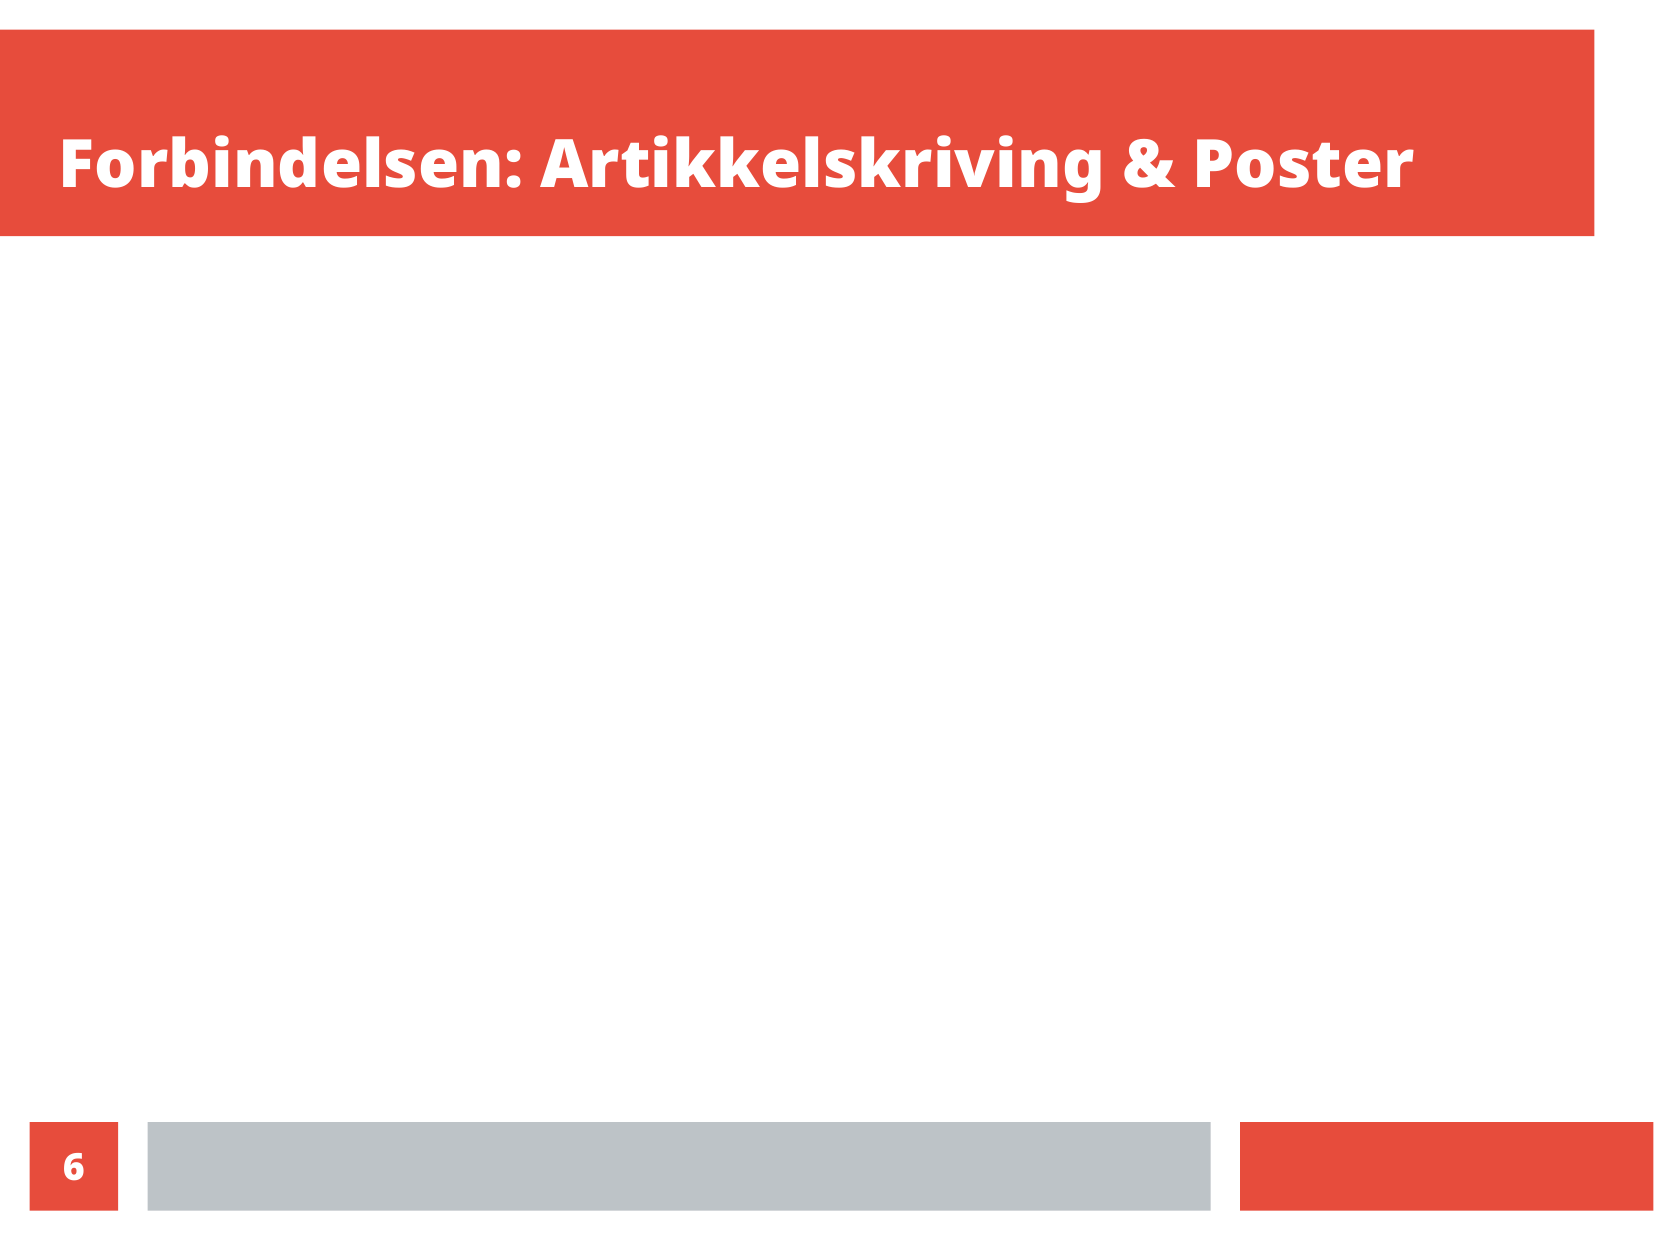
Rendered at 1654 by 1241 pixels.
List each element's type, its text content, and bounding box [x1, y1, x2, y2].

title Forbindelsen: Artikkelskriving & Poster [59, 59, 1595, 207]
